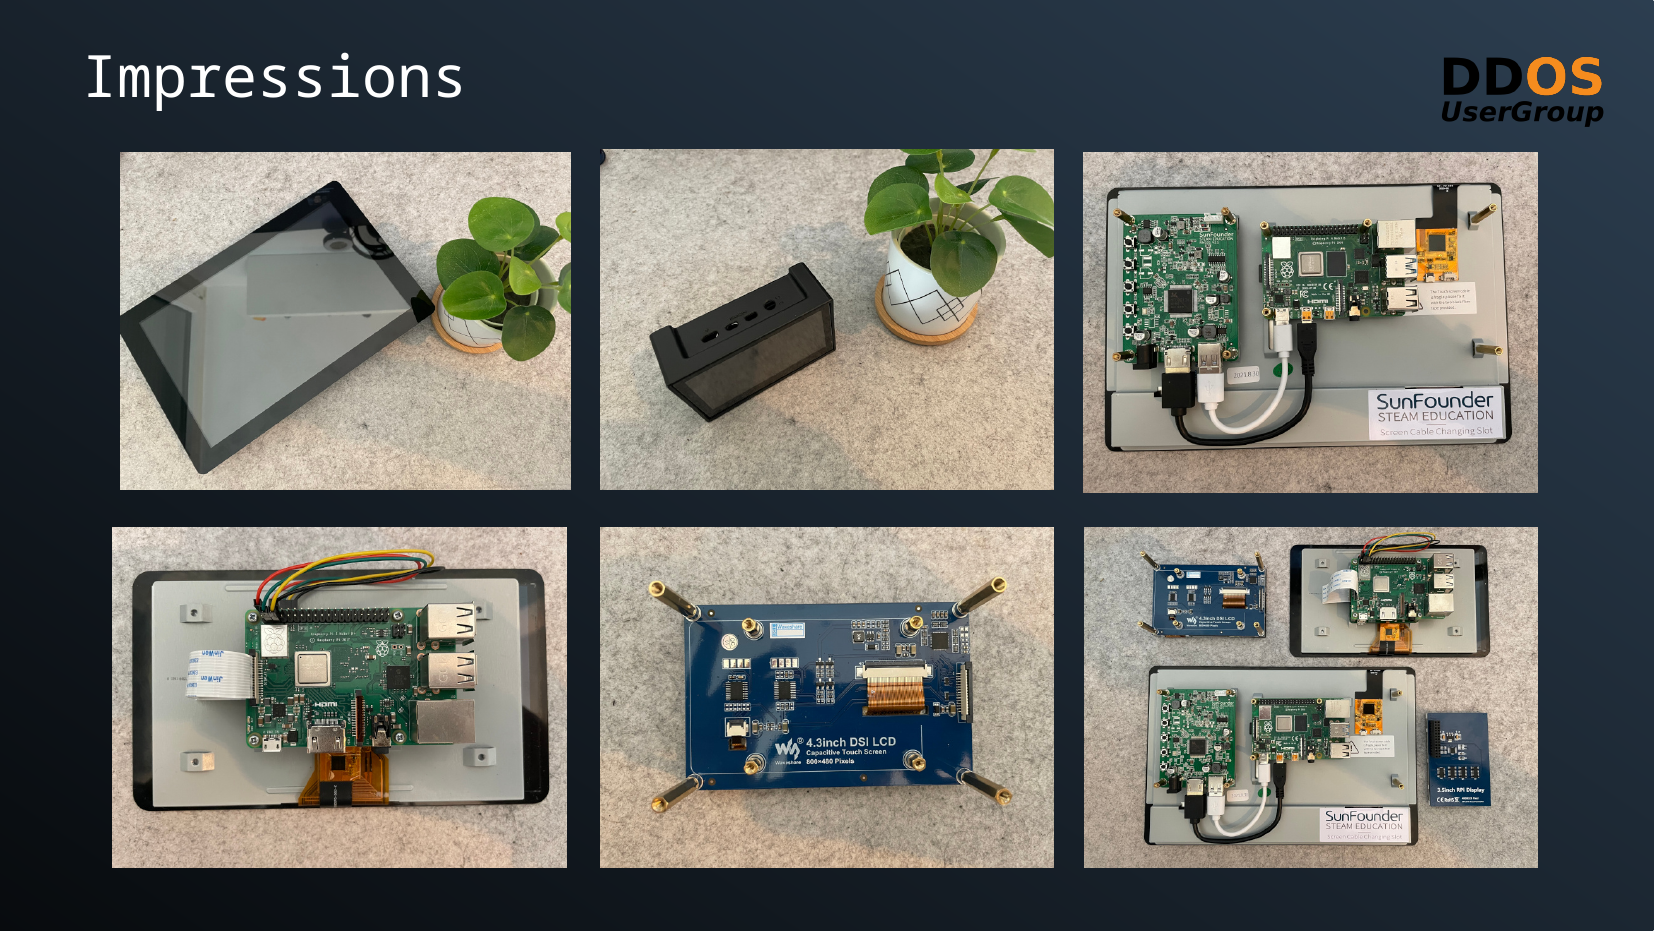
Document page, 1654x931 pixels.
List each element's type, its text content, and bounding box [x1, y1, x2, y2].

picture [112, 527, 567, 868]
title Impressions [82, 37, 1388, 113]
picture [120, 152, 571, 491]
picture [600, 527, 1054, 868]
picture [600, 149, 1054, 491]
picture [1084, 527, 1538, 868]
picture [1083, 152, 1538, 493]
picture [1432, 37, 1613, 150]
